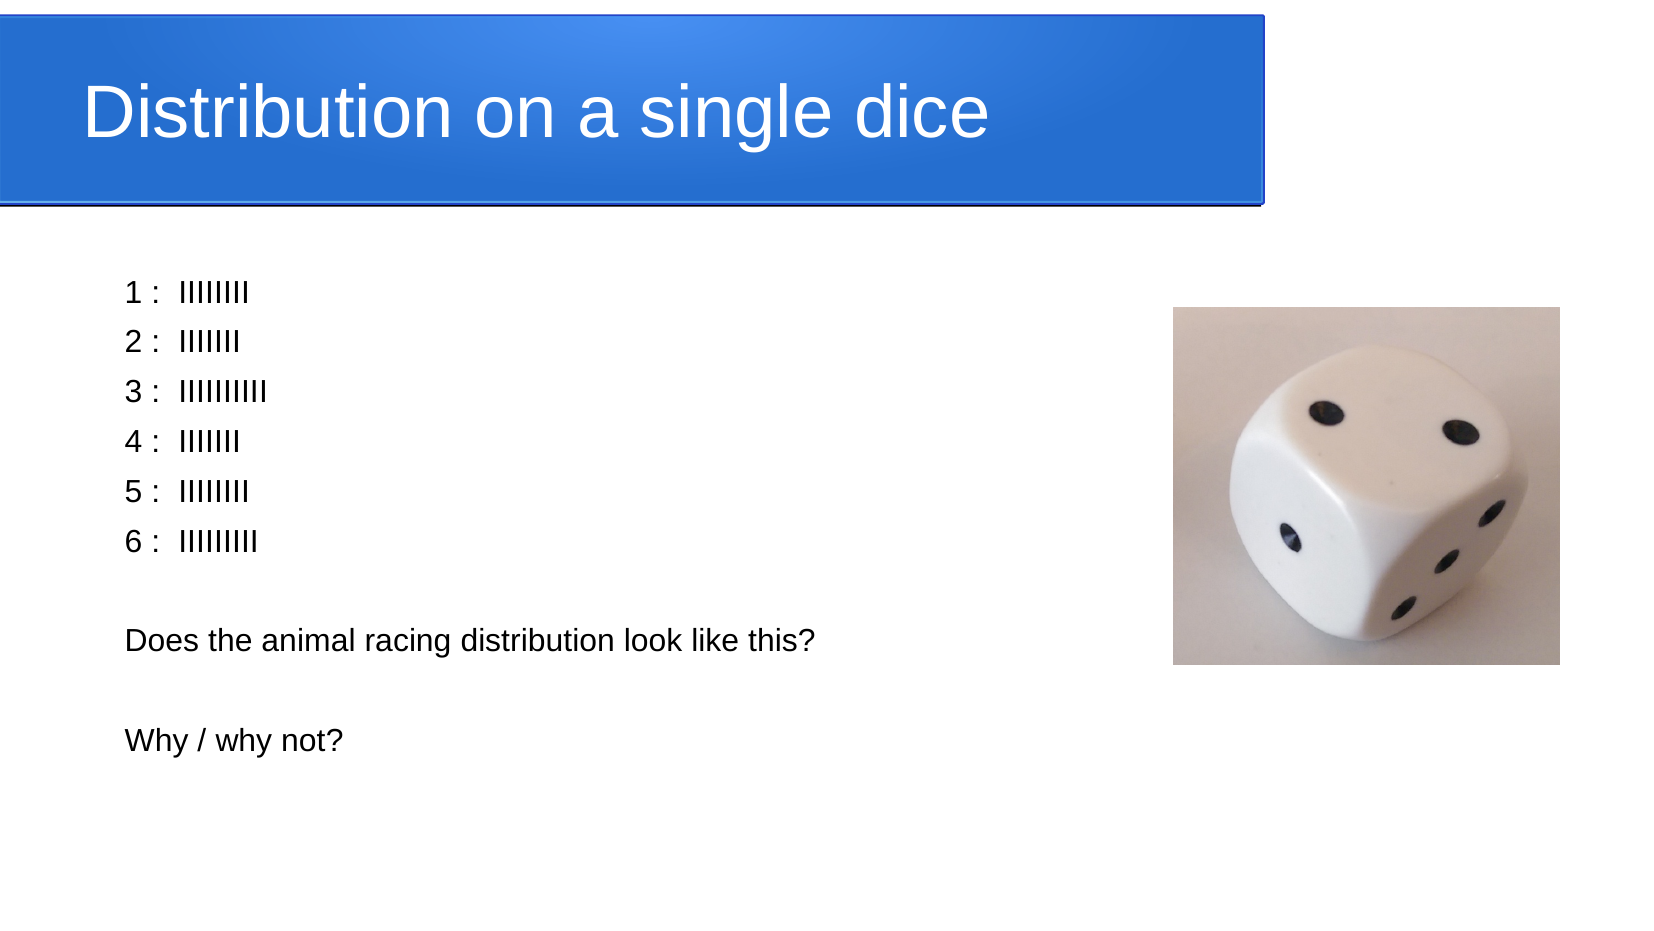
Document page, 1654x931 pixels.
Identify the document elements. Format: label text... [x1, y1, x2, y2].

list 1 : IIIIIIII 2 : IIIIIII 3 : IIIIIIIIII 4 : IIIIIII 5 : IIIIIIII 6 : IIIIIIIII Does the animal racing distribution look like this? Why / why not? [82, 224, 1040, 764]
title Distribution on a single dice [82, 35, 1235, 189]
picture [1173, 307, 1560, 665]
